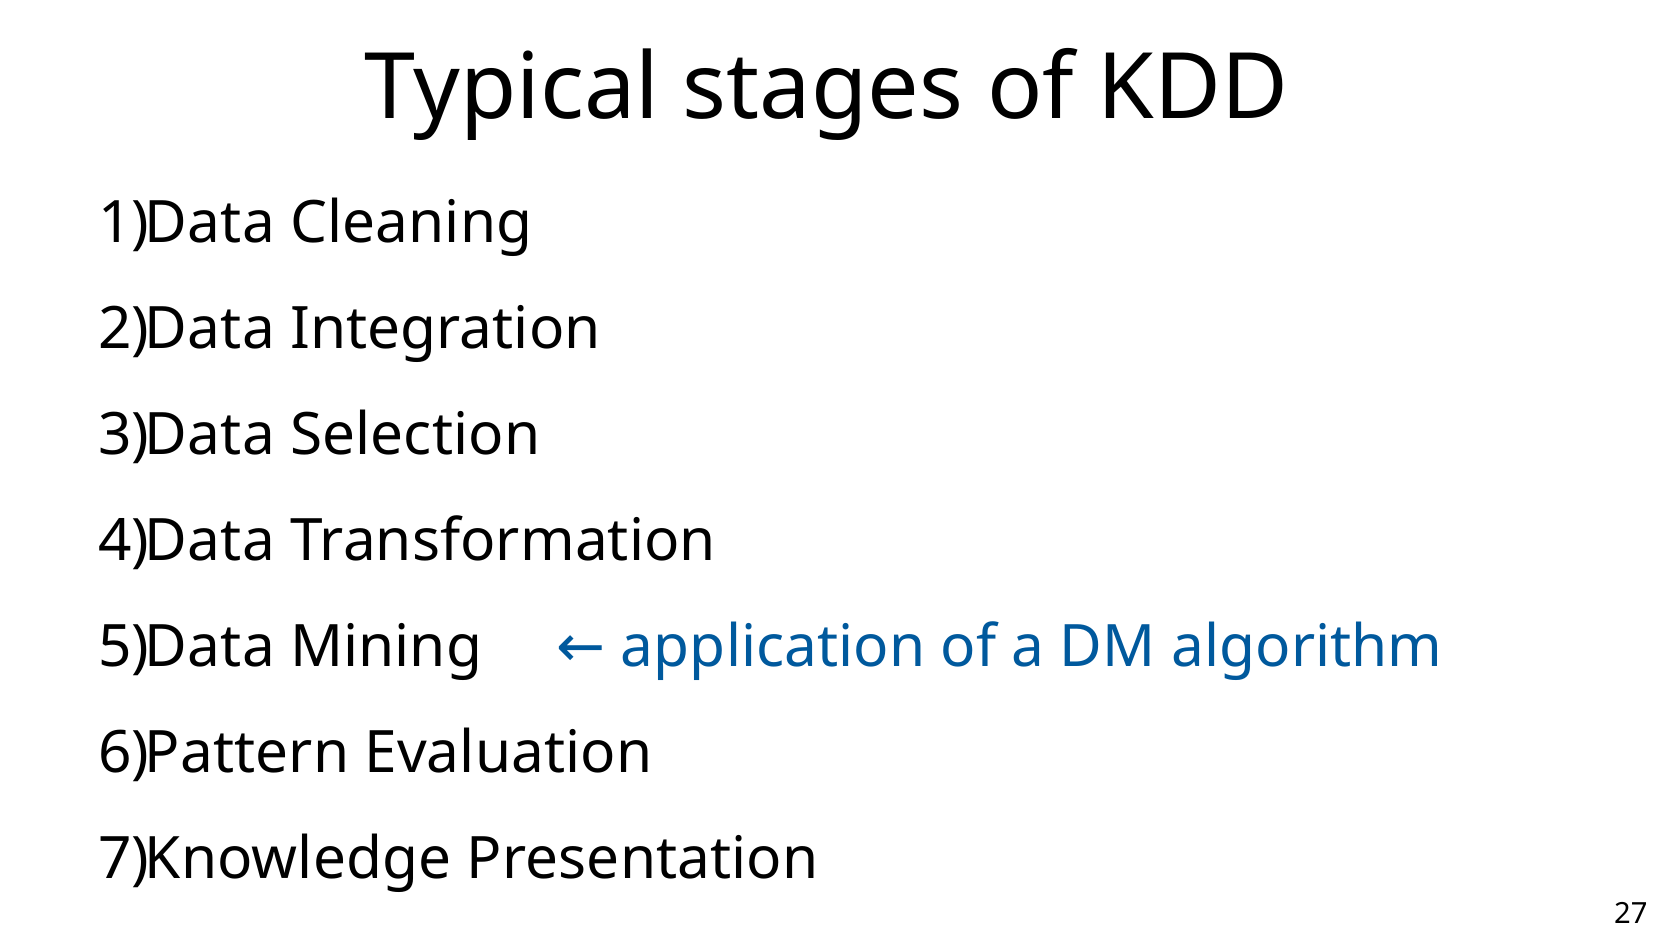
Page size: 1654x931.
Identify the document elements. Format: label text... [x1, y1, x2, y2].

title Typical stages of KDD [82, 1, 1571, 166]
list Data Cleaning Data Integration Data Selection Data Transformation Data Mining ← application of a DM algorithm Pattern Evaluation Knowledge Presentation [82, 180, 1571, 901]
